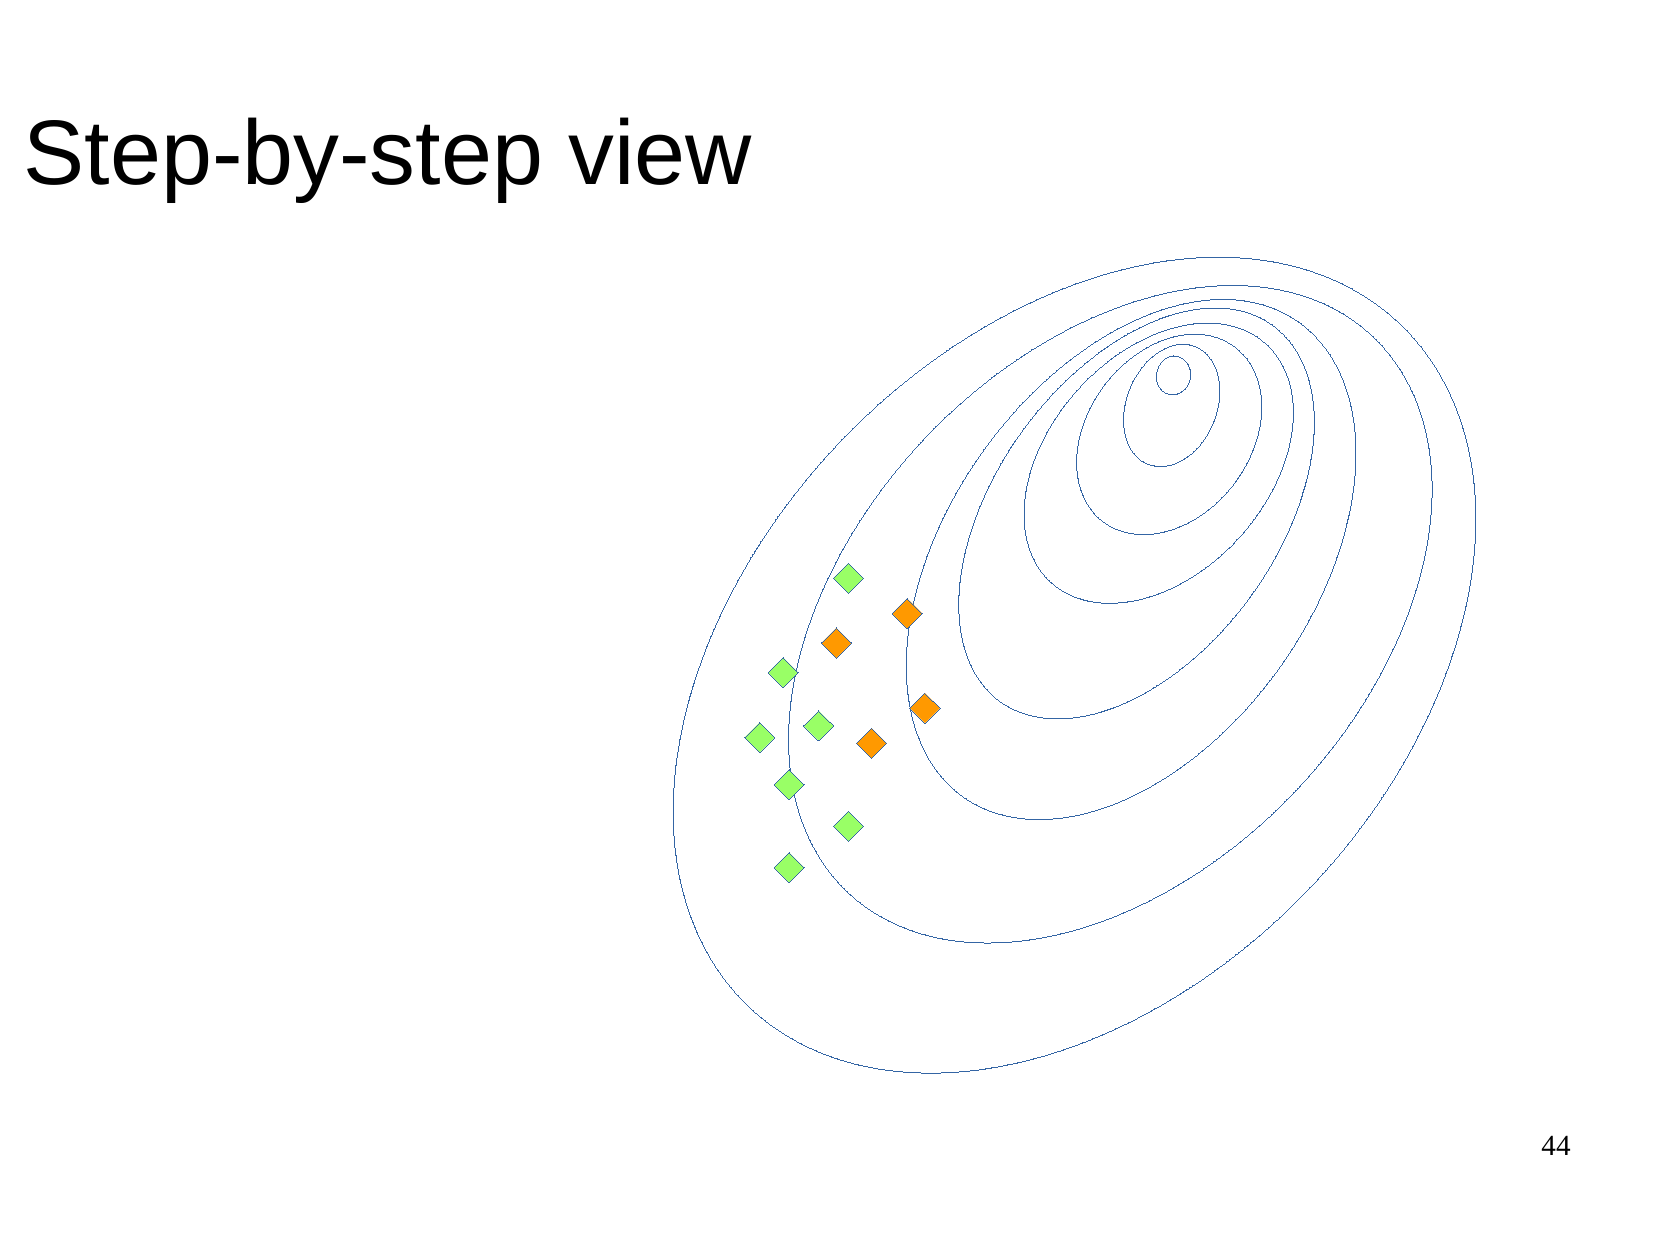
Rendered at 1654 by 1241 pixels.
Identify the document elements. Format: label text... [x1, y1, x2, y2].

text_box [673, 257, 1476, 1074]
title Step-by-step view [23, 49, 1512, 257]
